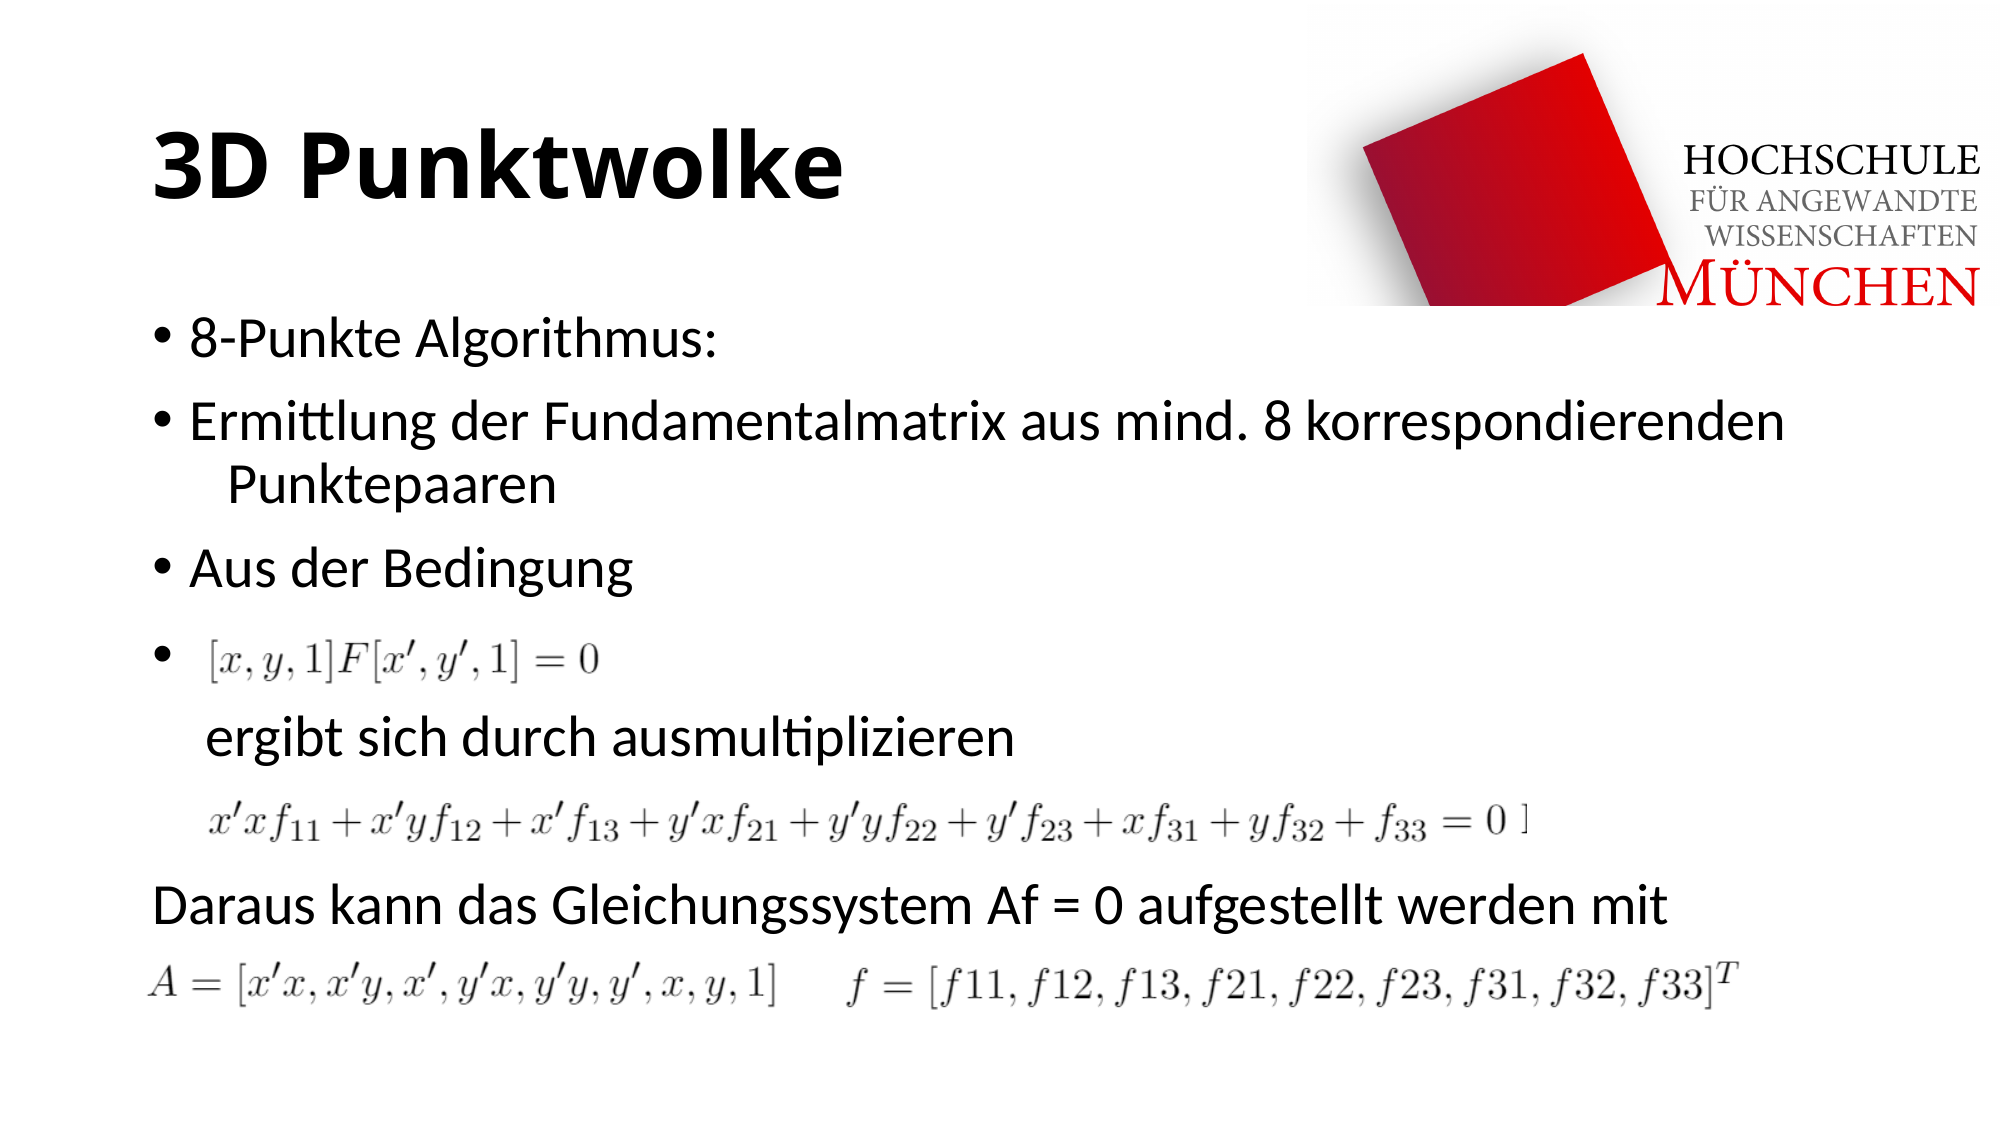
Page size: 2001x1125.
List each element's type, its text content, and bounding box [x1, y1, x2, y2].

picture [834, 944, 1755, 1030]
picture [137, 949, 797, 1025]
picture [189, 773, 1527, 856]
list 8-Punkte Algorithmus: Ermittlung der Fundamentalmatrix aus mind. 8 korrespondierenden Punktepaaren Aus der Bedingung ergibt sich durch ausmultiplizieren Daraus kann das Gleichungssystem Af = 0 aufgestellt werden mit [137, 299, 1863, 1014]
title 3D Punktwolke [137, 59, 1863, 278]
picture [189, 614, 627, 699]
